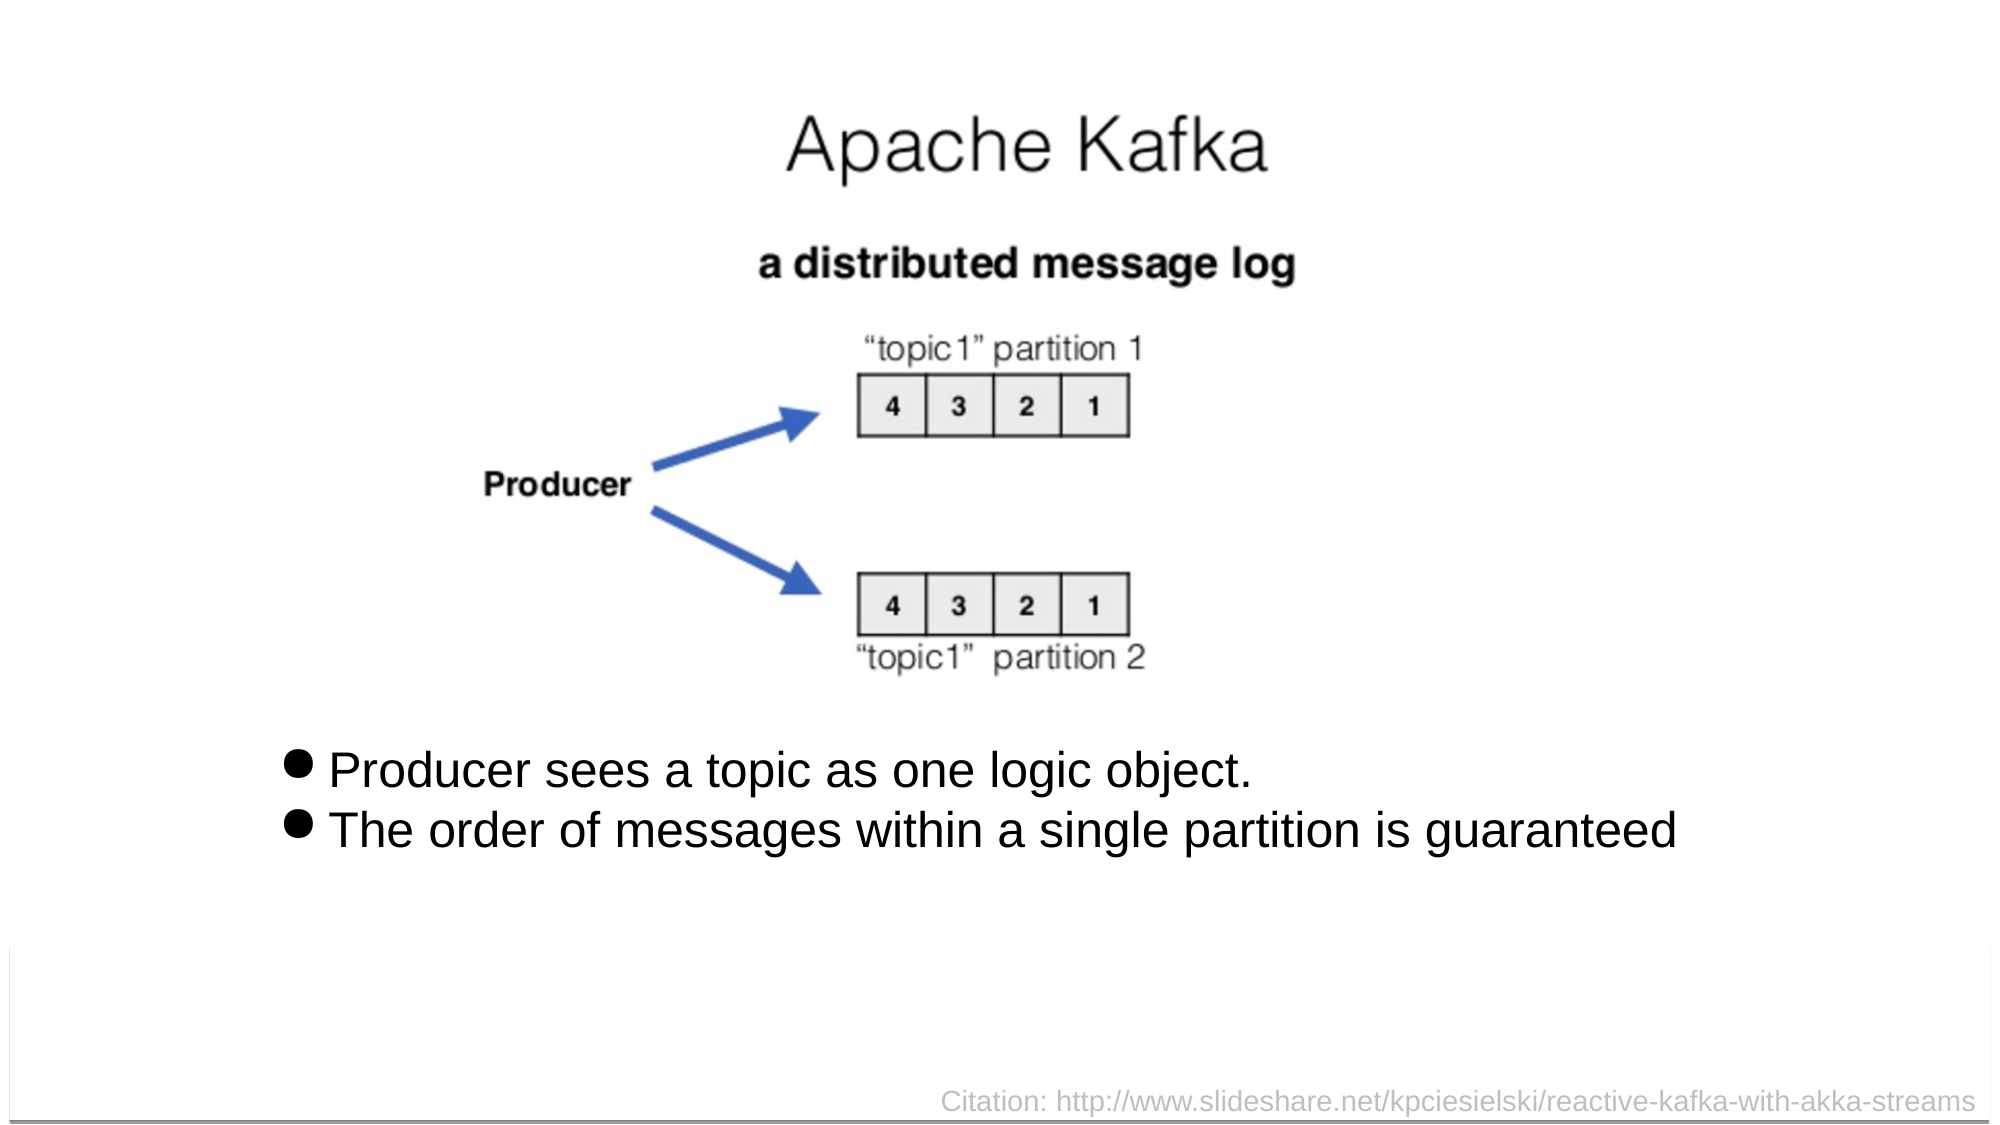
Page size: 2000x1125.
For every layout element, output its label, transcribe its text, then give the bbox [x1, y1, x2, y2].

text_box Citation: http://www.slideshare.net/kpciesielski/reactive-kafka-with-akka-streams [925, 1074, 1993, 1125]
picture [376, 33, 1679, 729]
text_box Producer sees a topic as one logic object. The order of messages within a single partition is guaranteed [213, 729, 1728, 865]
